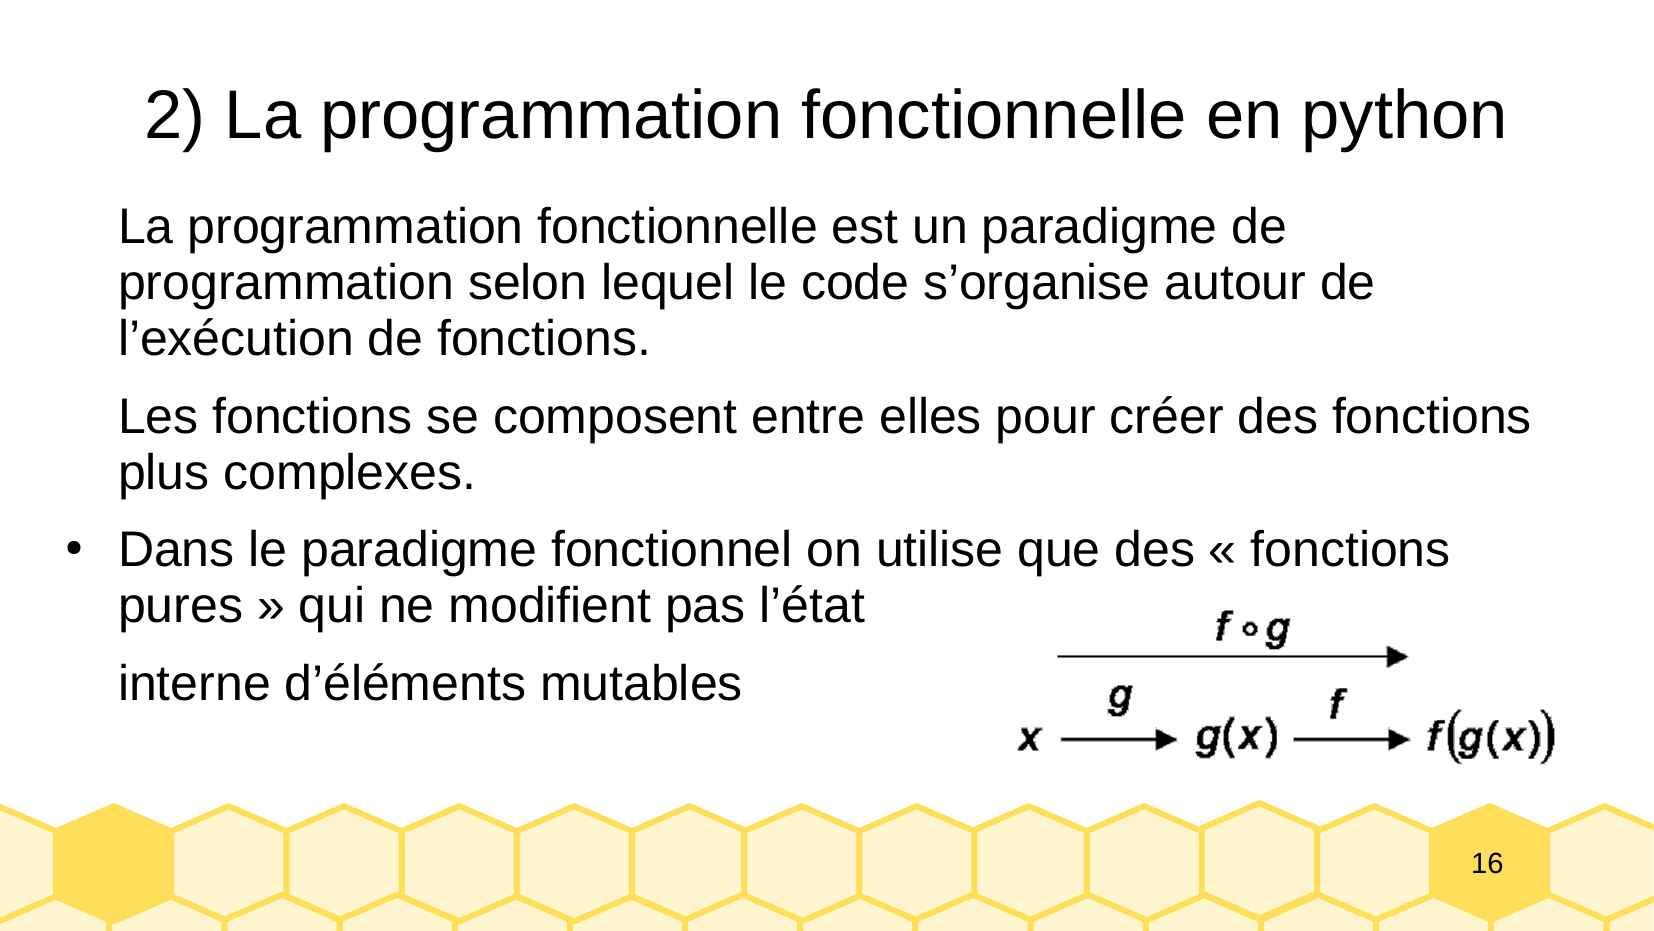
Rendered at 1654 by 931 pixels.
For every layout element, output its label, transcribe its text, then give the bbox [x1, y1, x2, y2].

title 2) La programmation fonctionnelle en python [82, 37, 1571, 193]
list La programmation fonctionnelle est un paradigme de programmation selon lequel le code s’organise autour de l’exécution de fonctions. Les fonctions se composent entre elles pour créer des fonctions plus complexes. Dans le paradigme fonctionnel on utilise que des « fonctions pures » qui ne modifient pas l’état interne d’éléments mutables [47, 198, 1536, 739]
picture [1008, 590, 1565, 780]
